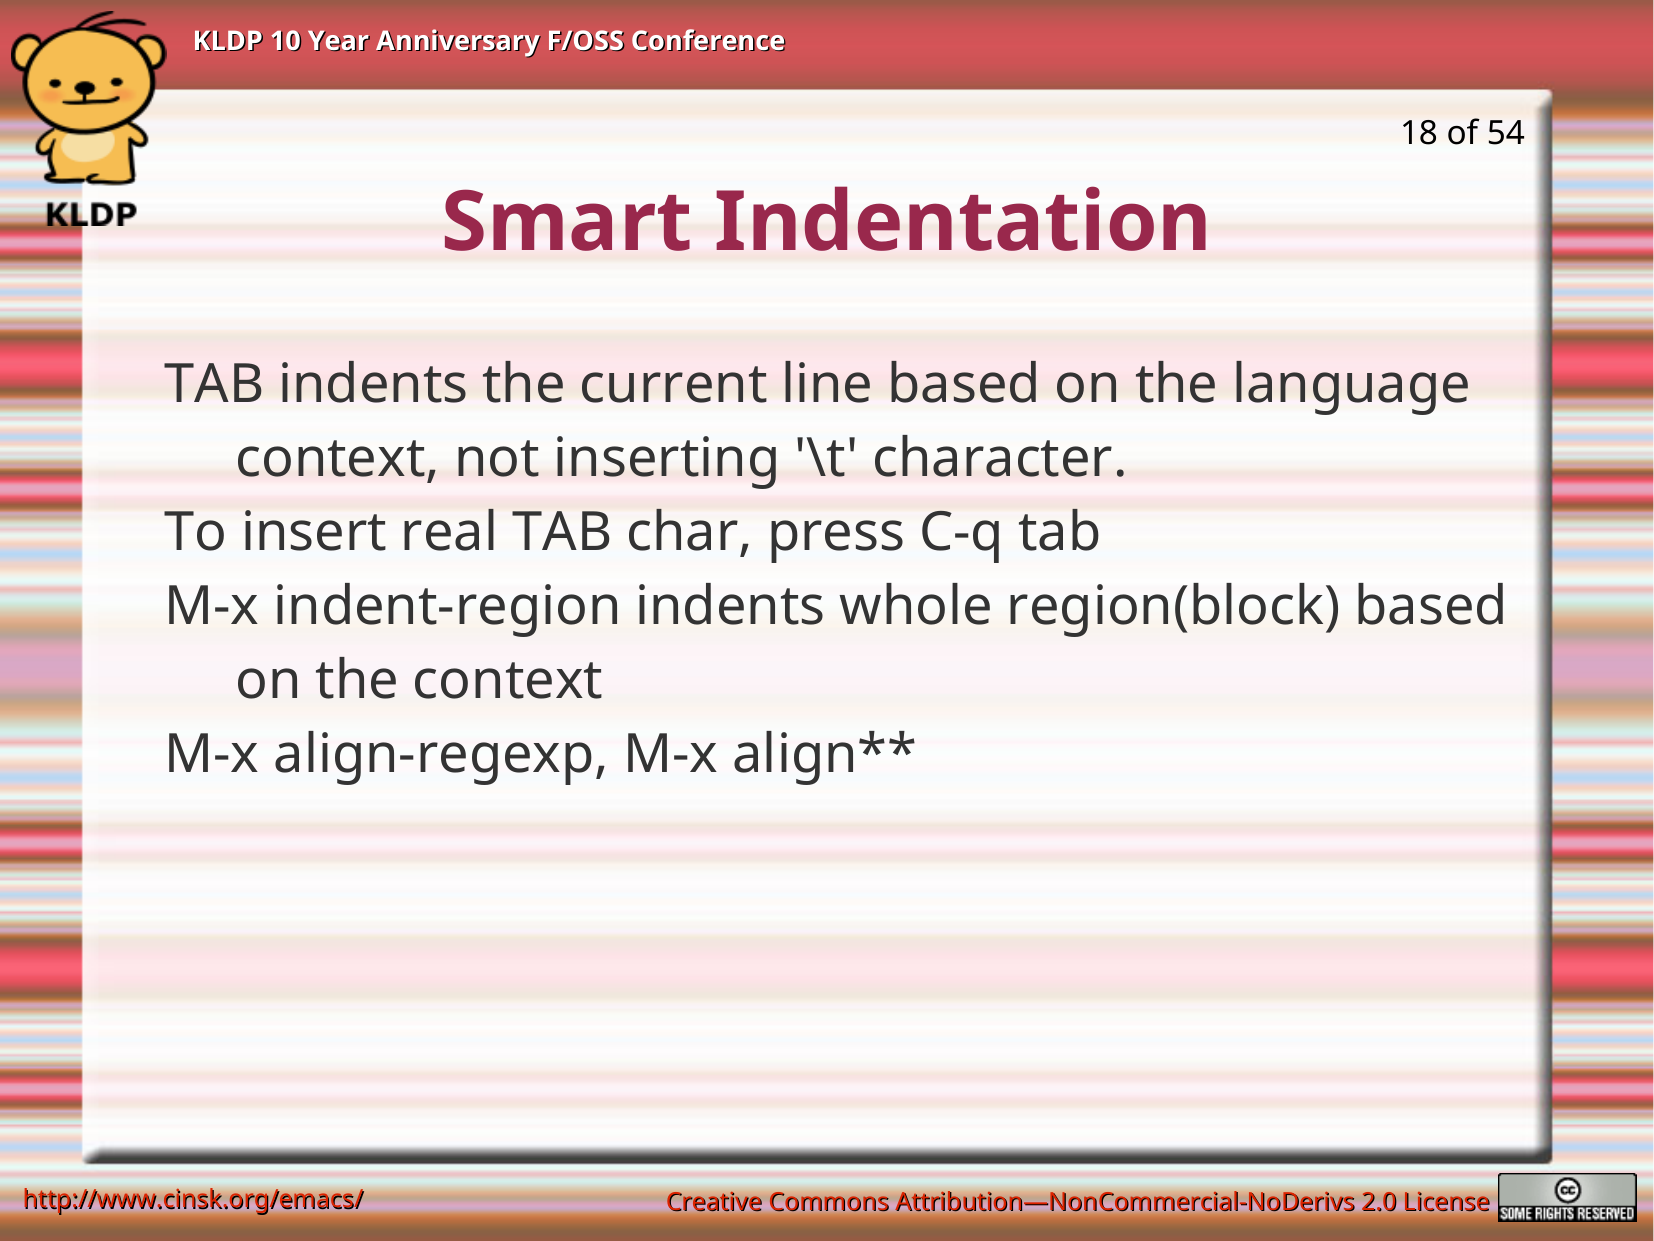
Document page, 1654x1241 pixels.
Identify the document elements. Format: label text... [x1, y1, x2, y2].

picture [0, 0, 1654, 1241]
list TAB indents the current line based on the language context, not inserting '\t' character. To insert real TAB char, press C-q tab M-x indent-region indents whole region(block) based on the context M-x align-regexp, M-x align** [152, 344, 1534, 1127]
title Smart Indentation [121, 114, 1534, 322]
